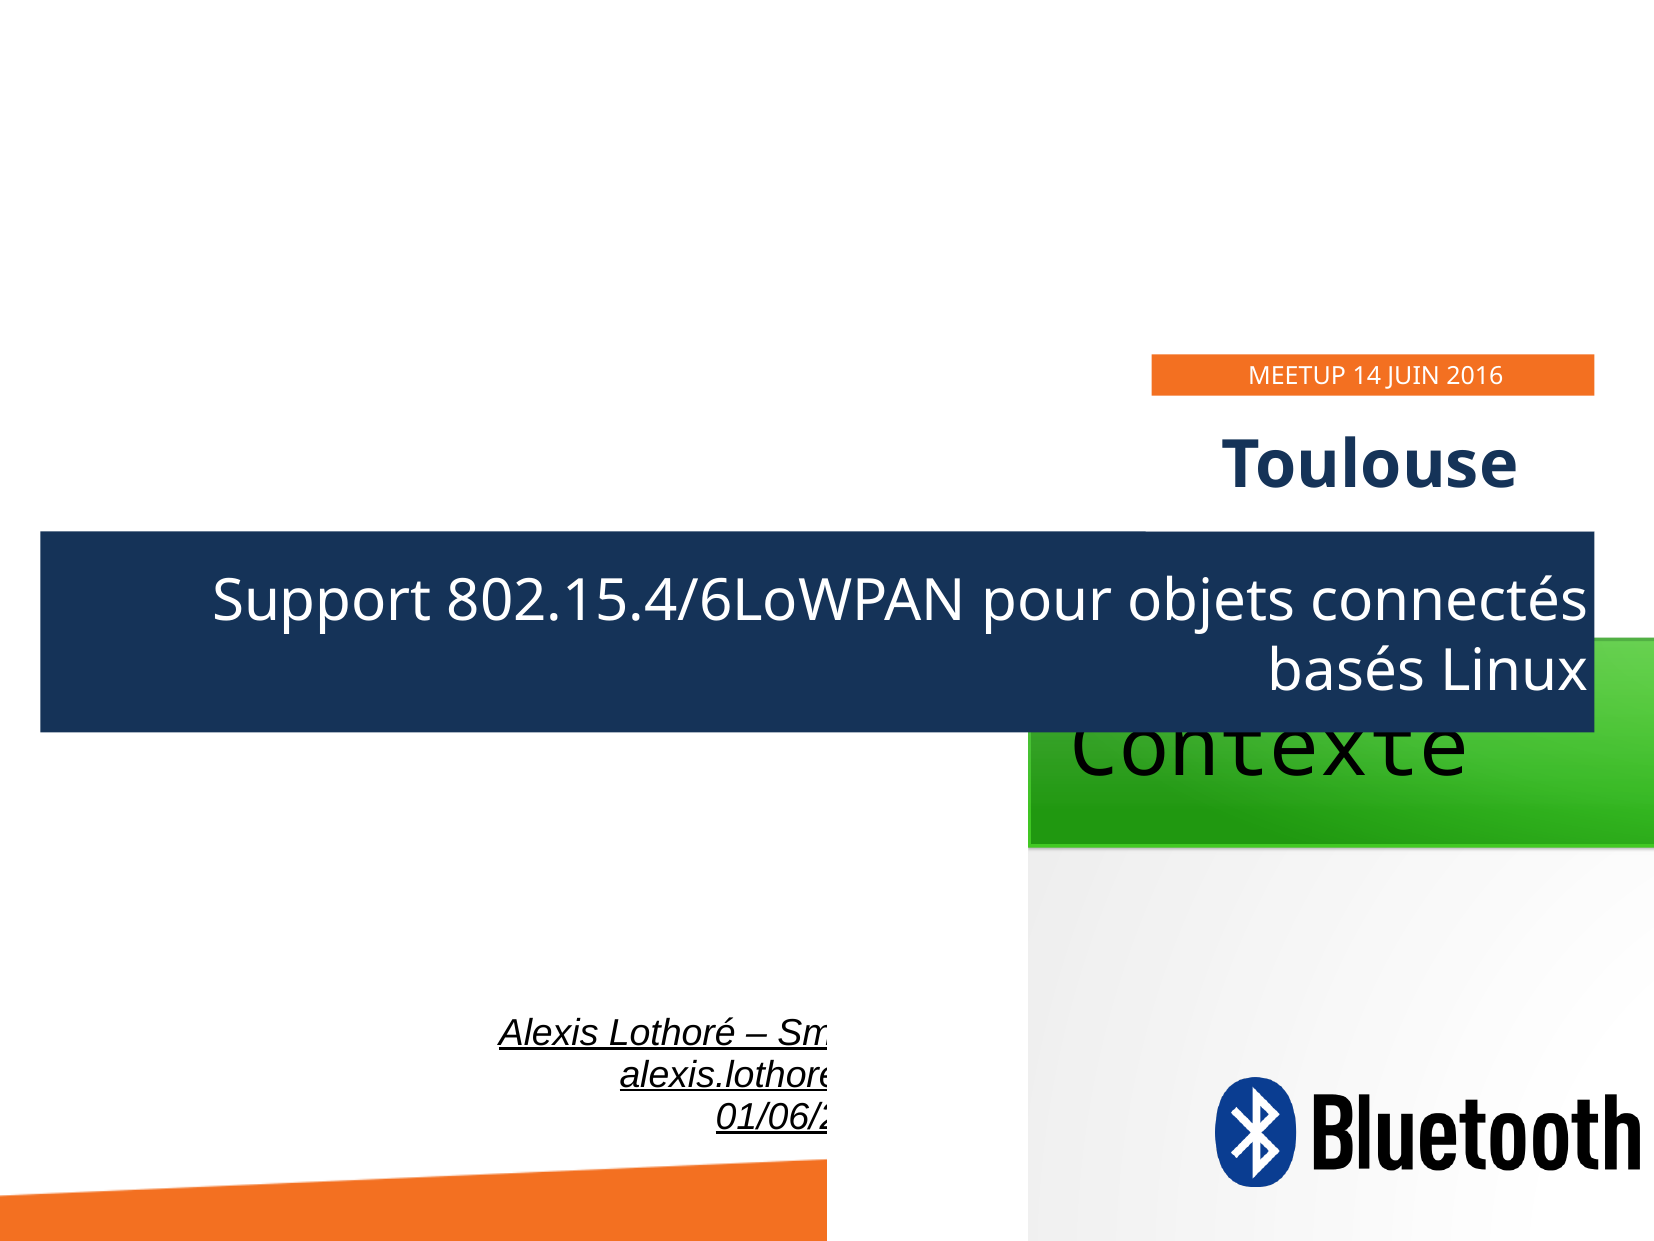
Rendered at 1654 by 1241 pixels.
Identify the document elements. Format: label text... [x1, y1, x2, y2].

text_box MEETUP 14 JUIN 2016 [1151, 354, 1595, 396]
picture [0, 0, 1654, 1241]
text_box Toulouse [1145, 413, 1595, 532]
title Support 802.15.4/6LoWPAN pour objets connectés basés Linux [40, 531, 1595, 733]
text_box Alexis Lothoré – Smile ECS Toulouse alexis.lothore@smile.fr 01/06/2017 [177, 1003, 826, 1145]
chart [826, 618, 1654, 1241]
